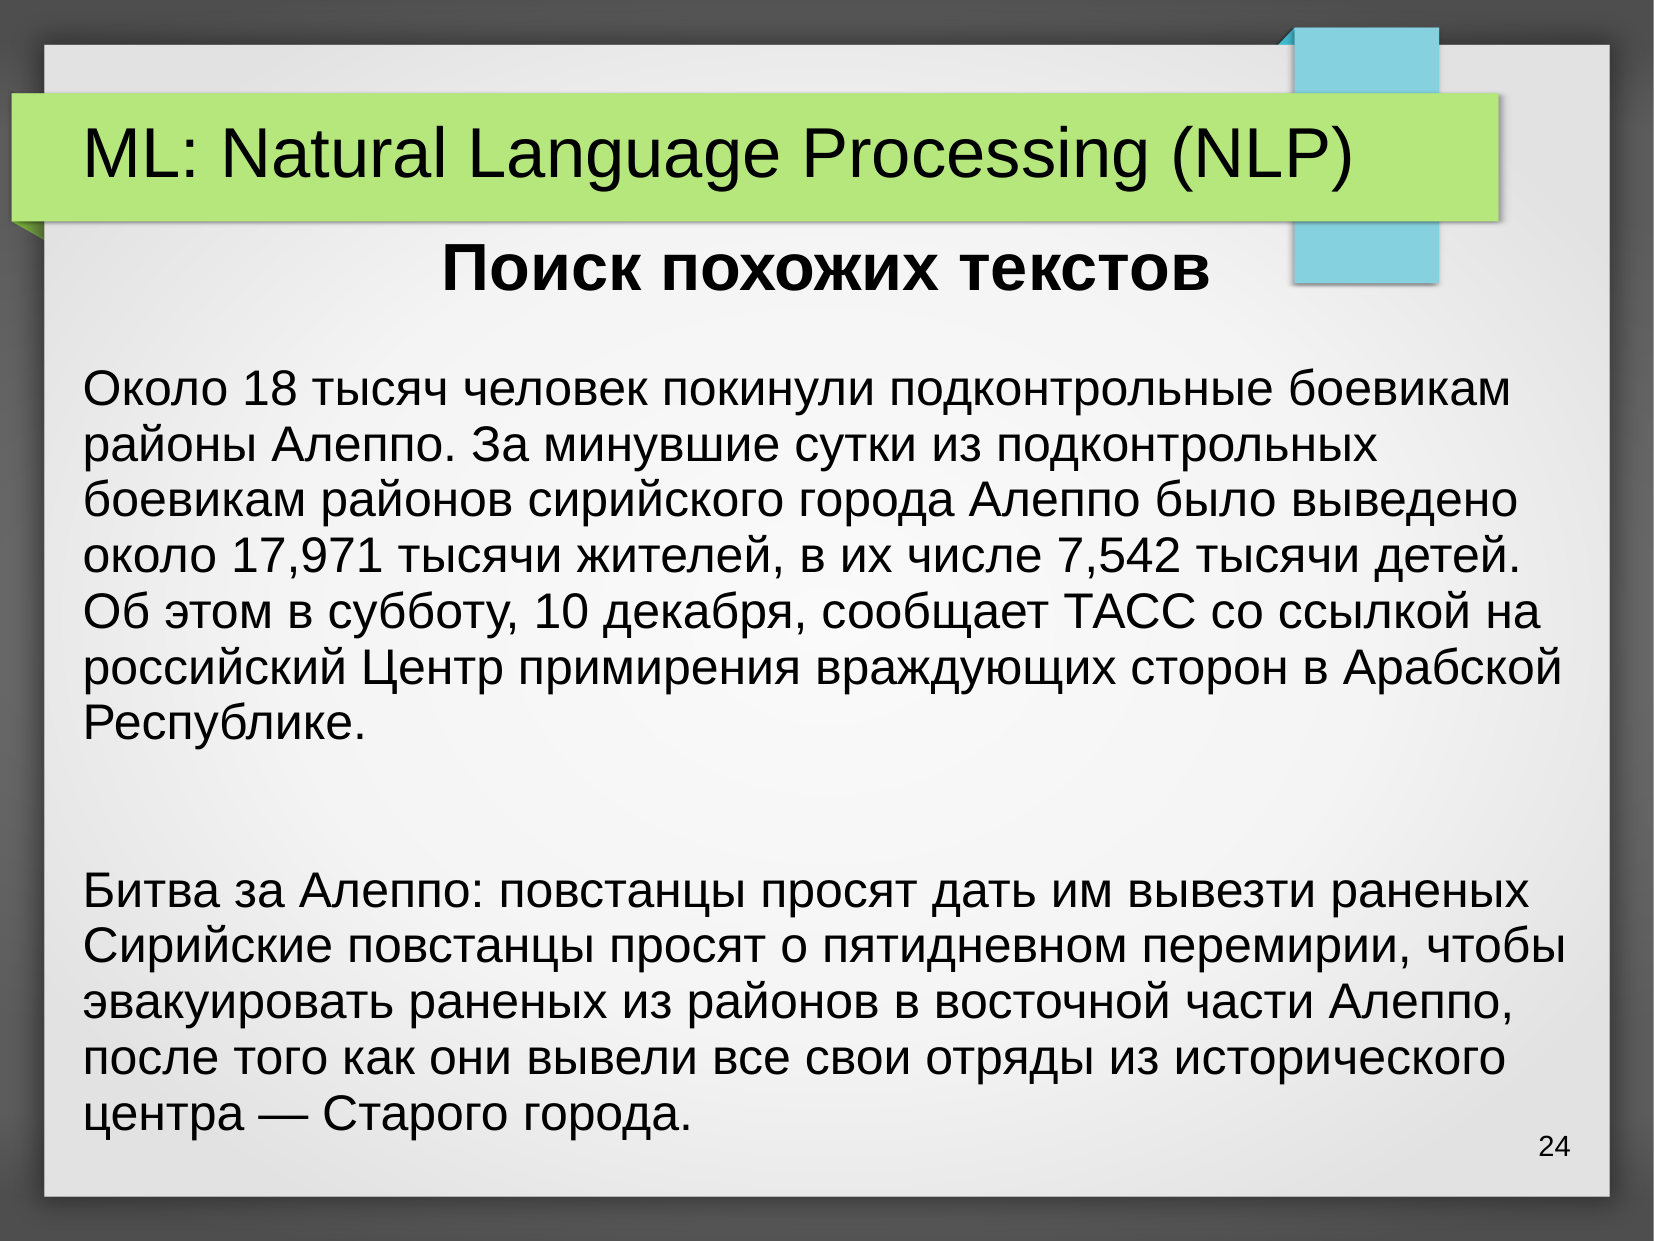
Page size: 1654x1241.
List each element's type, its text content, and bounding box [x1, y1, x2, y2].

subtitle Поиск похожих текстов Около 18 тысяч человек покинули подконтрольные боевикам районы Алеппо. За минувшие сутки из подконтрольных боевикам районов сирийского города Алеппо было выведено около 17,971 тысячи жителей, в их числе 7,542 тысячи детей. Об этом в субботу, 10 декабря, сообщает ТАСС со ссылкой на российский Центр примирения враждующих сторон в Арабской Республике. Битва за Алеппо: повстанцы просят дать им вывезти раненых Сирийские повстанцы просят о пятидневном перемирии, чтобы эвакуировать раненых из районов в восточной части Алеппо, после того как они вывели все свои отряды из исторического центра — Старого города. [82, 229, 1571, 1141]
picture [0, 0, 1654, 1241]
title ML: Natural Language Processing (NLP) [82, 49, 1571, 229]
